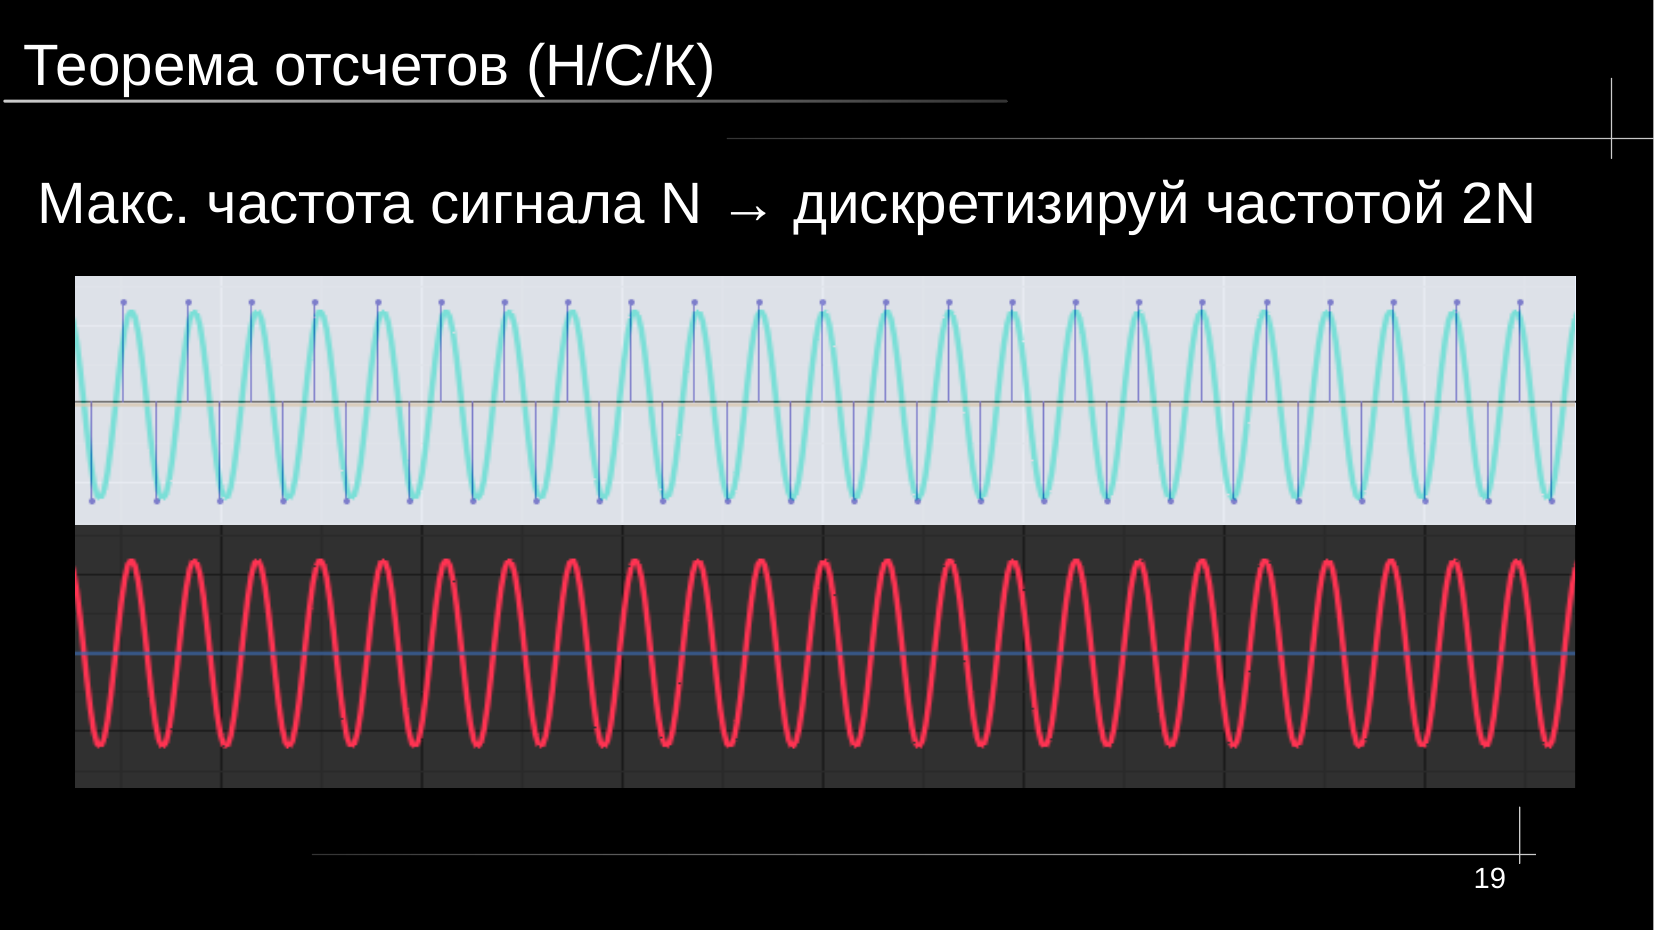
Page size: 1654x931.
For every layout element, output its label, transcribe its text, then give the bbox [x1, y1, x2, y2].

title Теорема отсчетов (Н/С/К) [23, 11, 1589, 119]
title Макс. частота сигнала N → дискретизируй частотой 2N [37, 150, 1603, 257]
picture [75, 276, 1576, 788]
